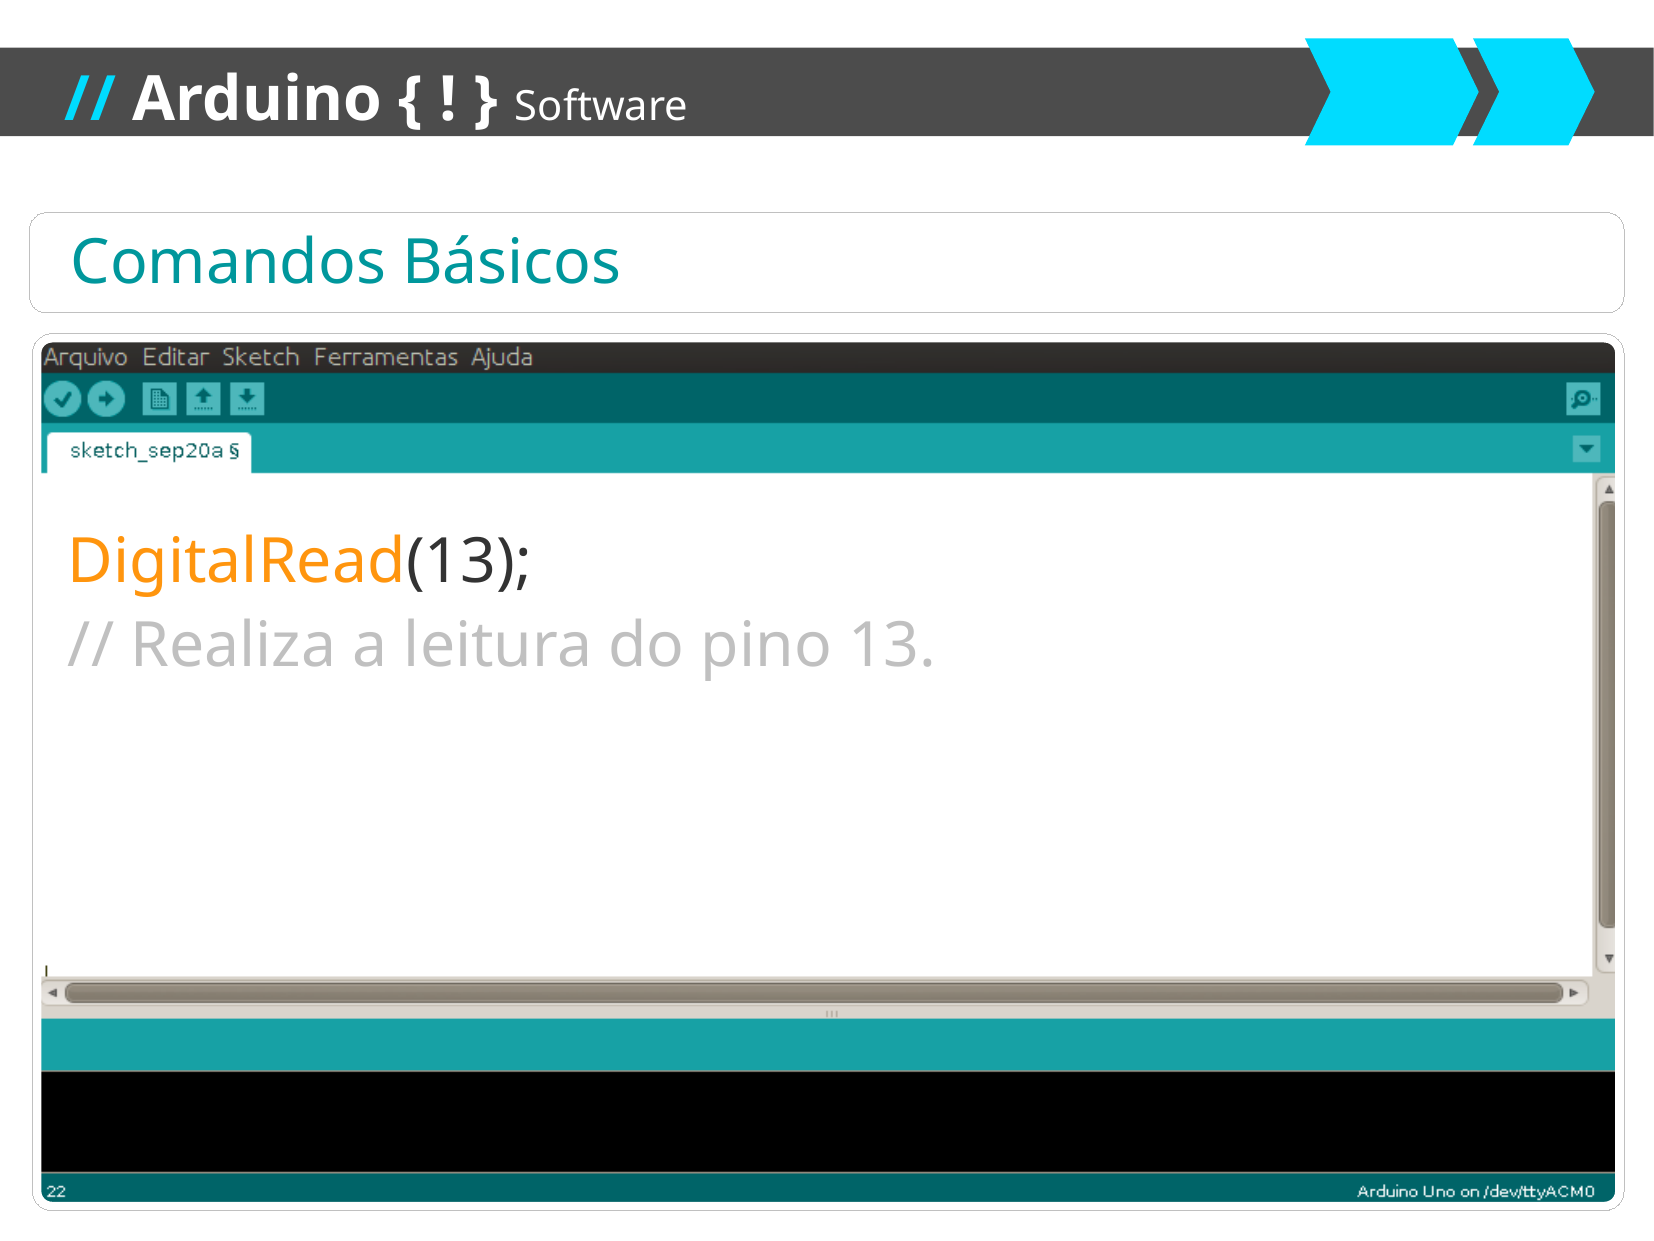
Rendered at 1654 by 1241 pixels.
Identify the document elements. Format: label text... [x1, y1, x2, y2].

text_box // Arduino { ! } Software [49, 32, 722, 144]
text_box [29, 212, 1625, 313]
text_box Comandos Básicos [55, 313, 651, 319]
text_box [722, 38, 1654, 146]
text_box [0, 47, 49, 137]
text_box DigitalRead(13); // Realiza a leitura do pino 13. [53, 507, 991, 676]
picture [42, 343, 1615, 1201]
